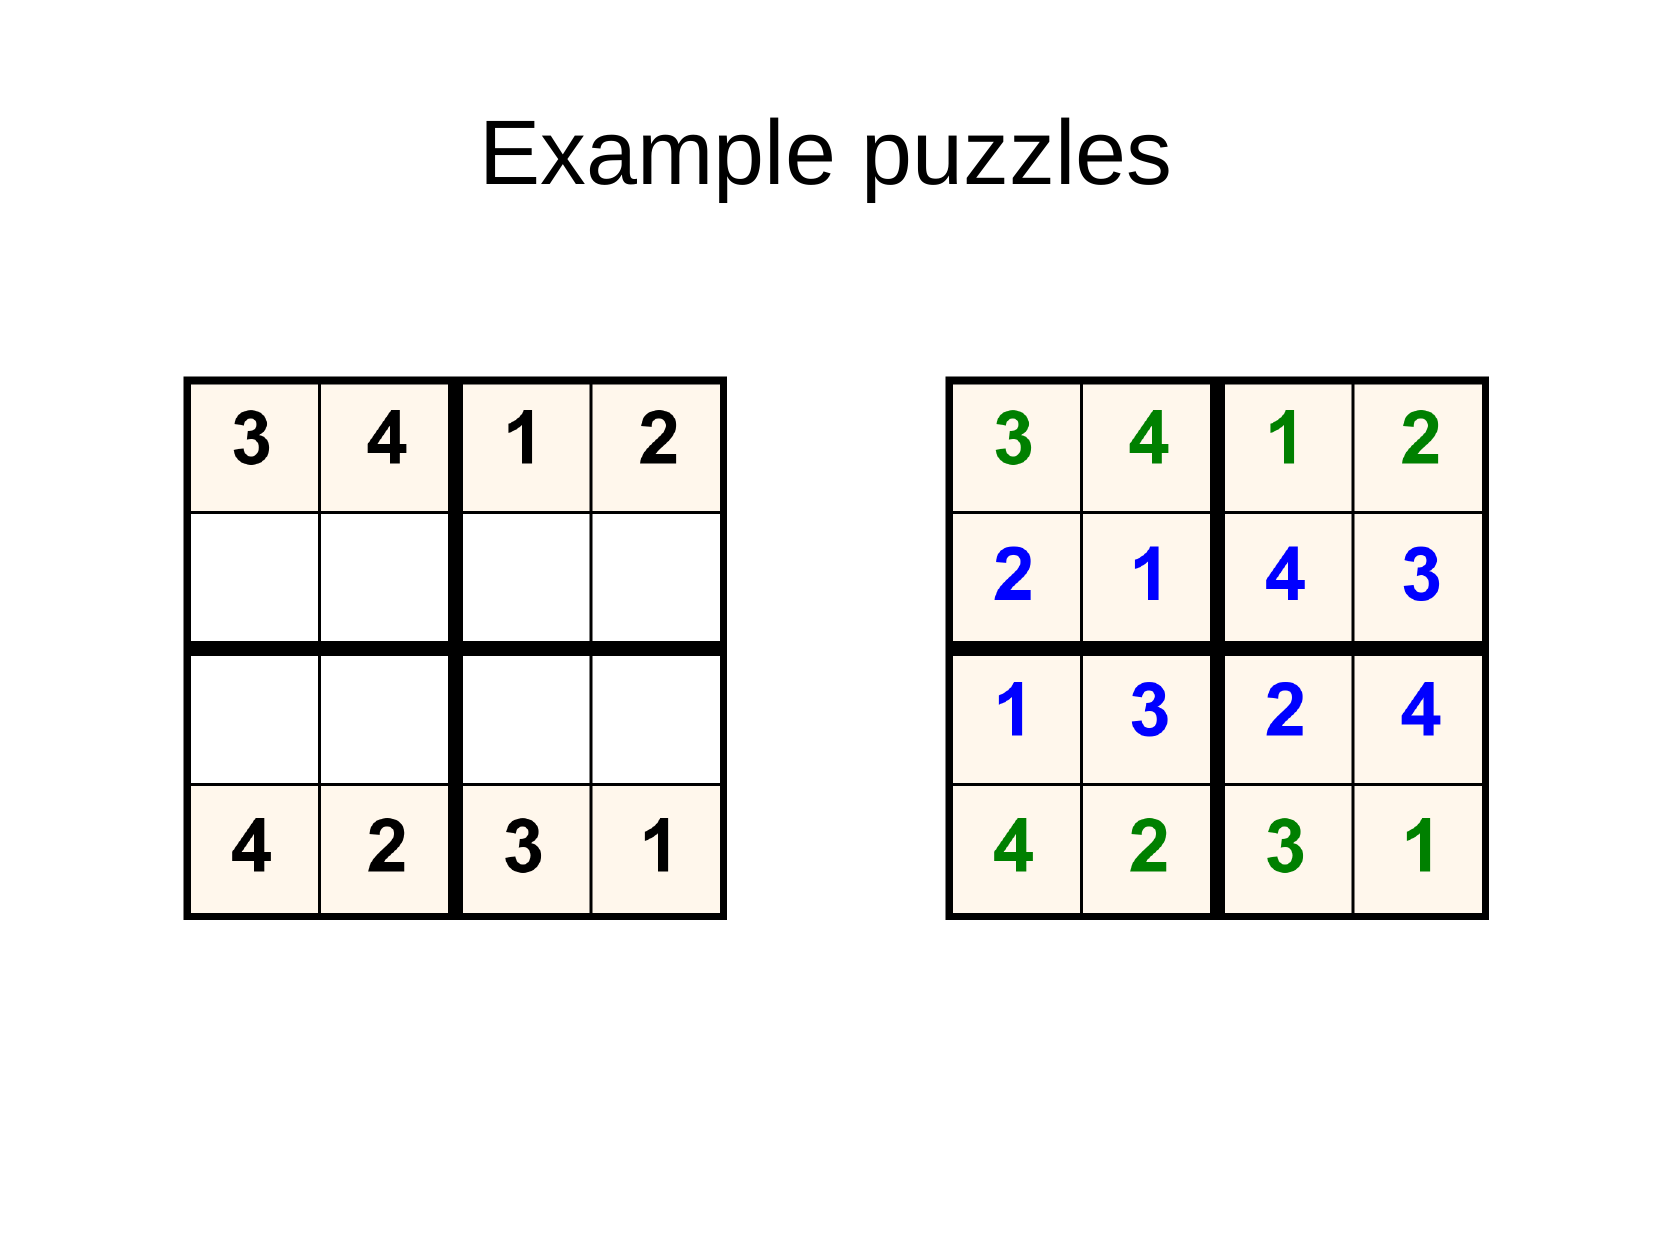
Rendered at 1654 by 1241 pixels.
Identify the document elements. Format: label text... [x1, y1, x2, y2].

title Example puzzles [82, 49, 1571, 257]
picture [848, 290, 1568, 1010]
picture [86, 290, 806, 1010]
